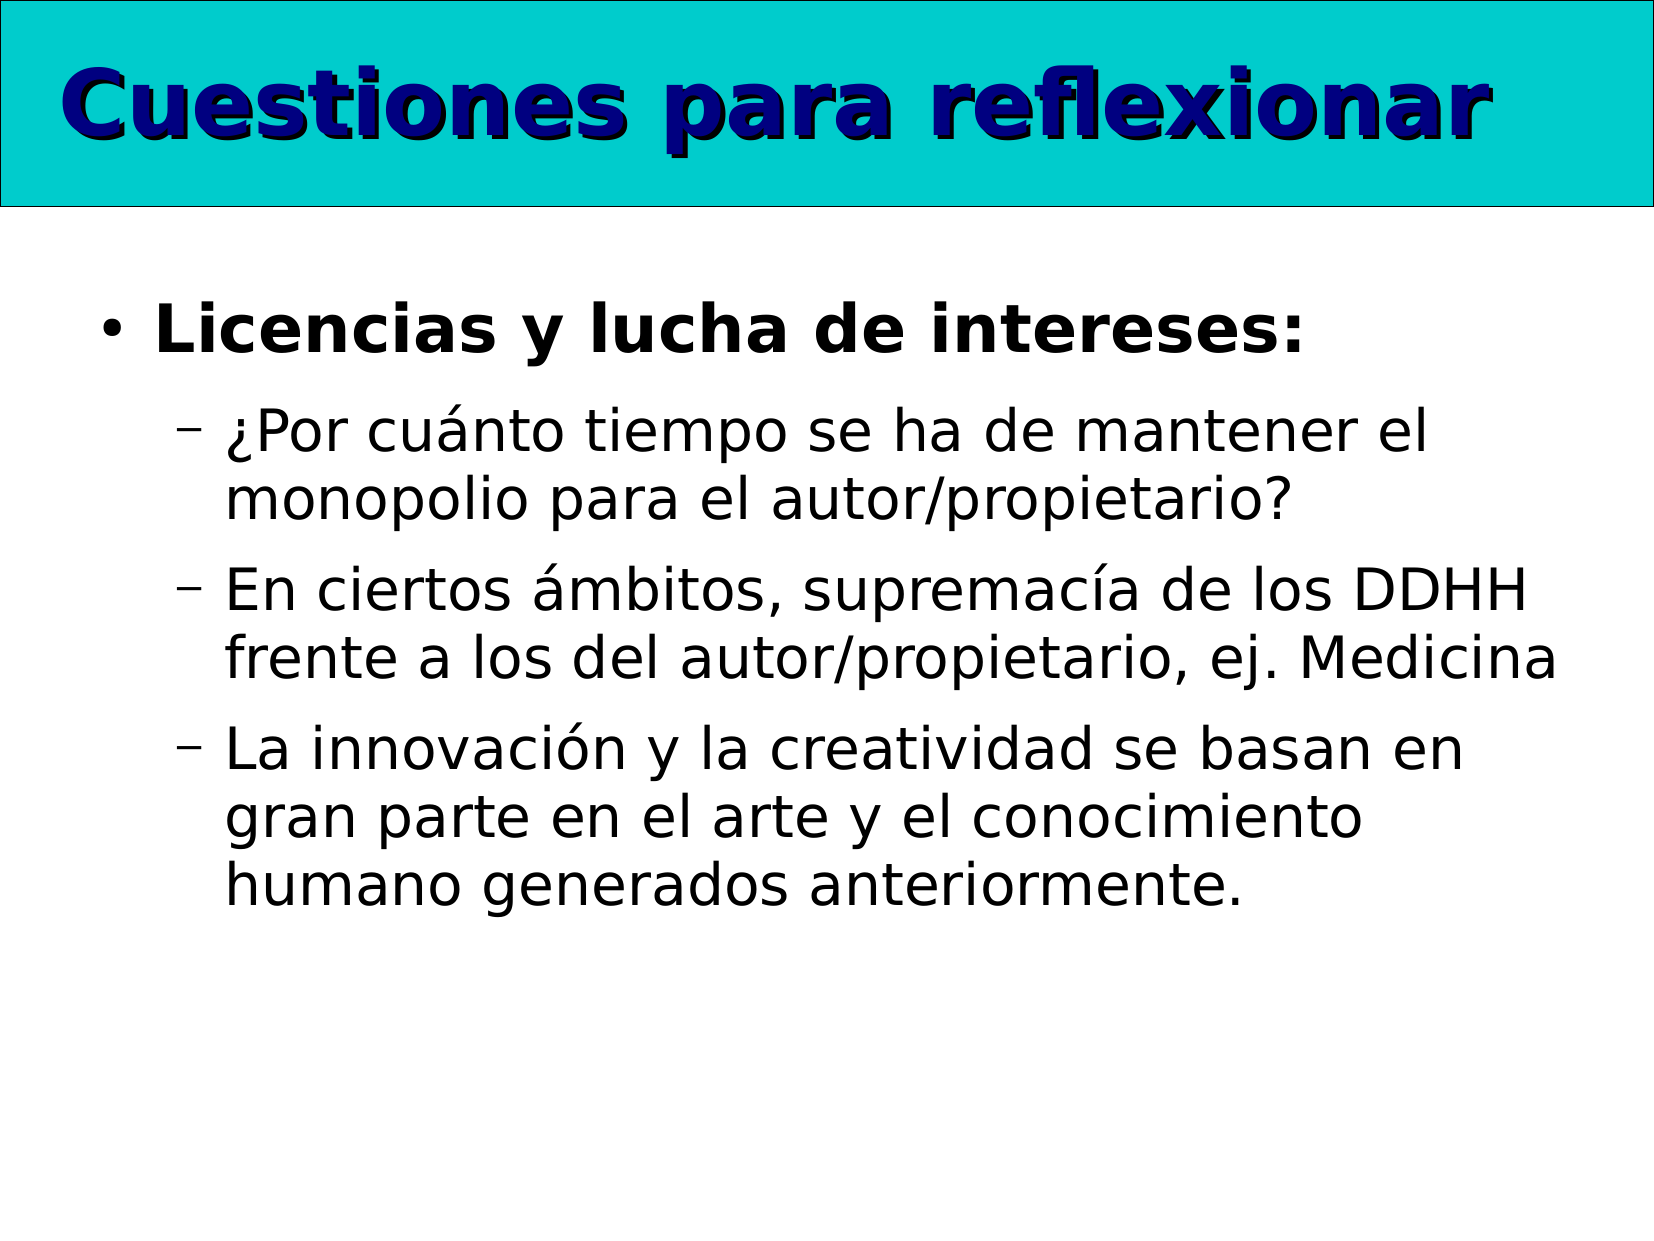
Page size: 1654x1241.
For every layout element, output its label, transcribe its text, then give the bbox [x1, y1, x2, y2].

list Licencias y lucha de intereses: ¿Por cuánto tiempo se ha de mantener el monopolio para el autor/propietario? En ciertos ámbitos, supremacía de los DDHH frente a los del autor/propietario, ej. Medicina La innovación y la creatividad se basan en gran parte en el arte y el conocimiento humano generados anteriormente. [82, 290, 1571, 1109]
title Cuestiones para reflexionar [59, 14, 1654, 192]
